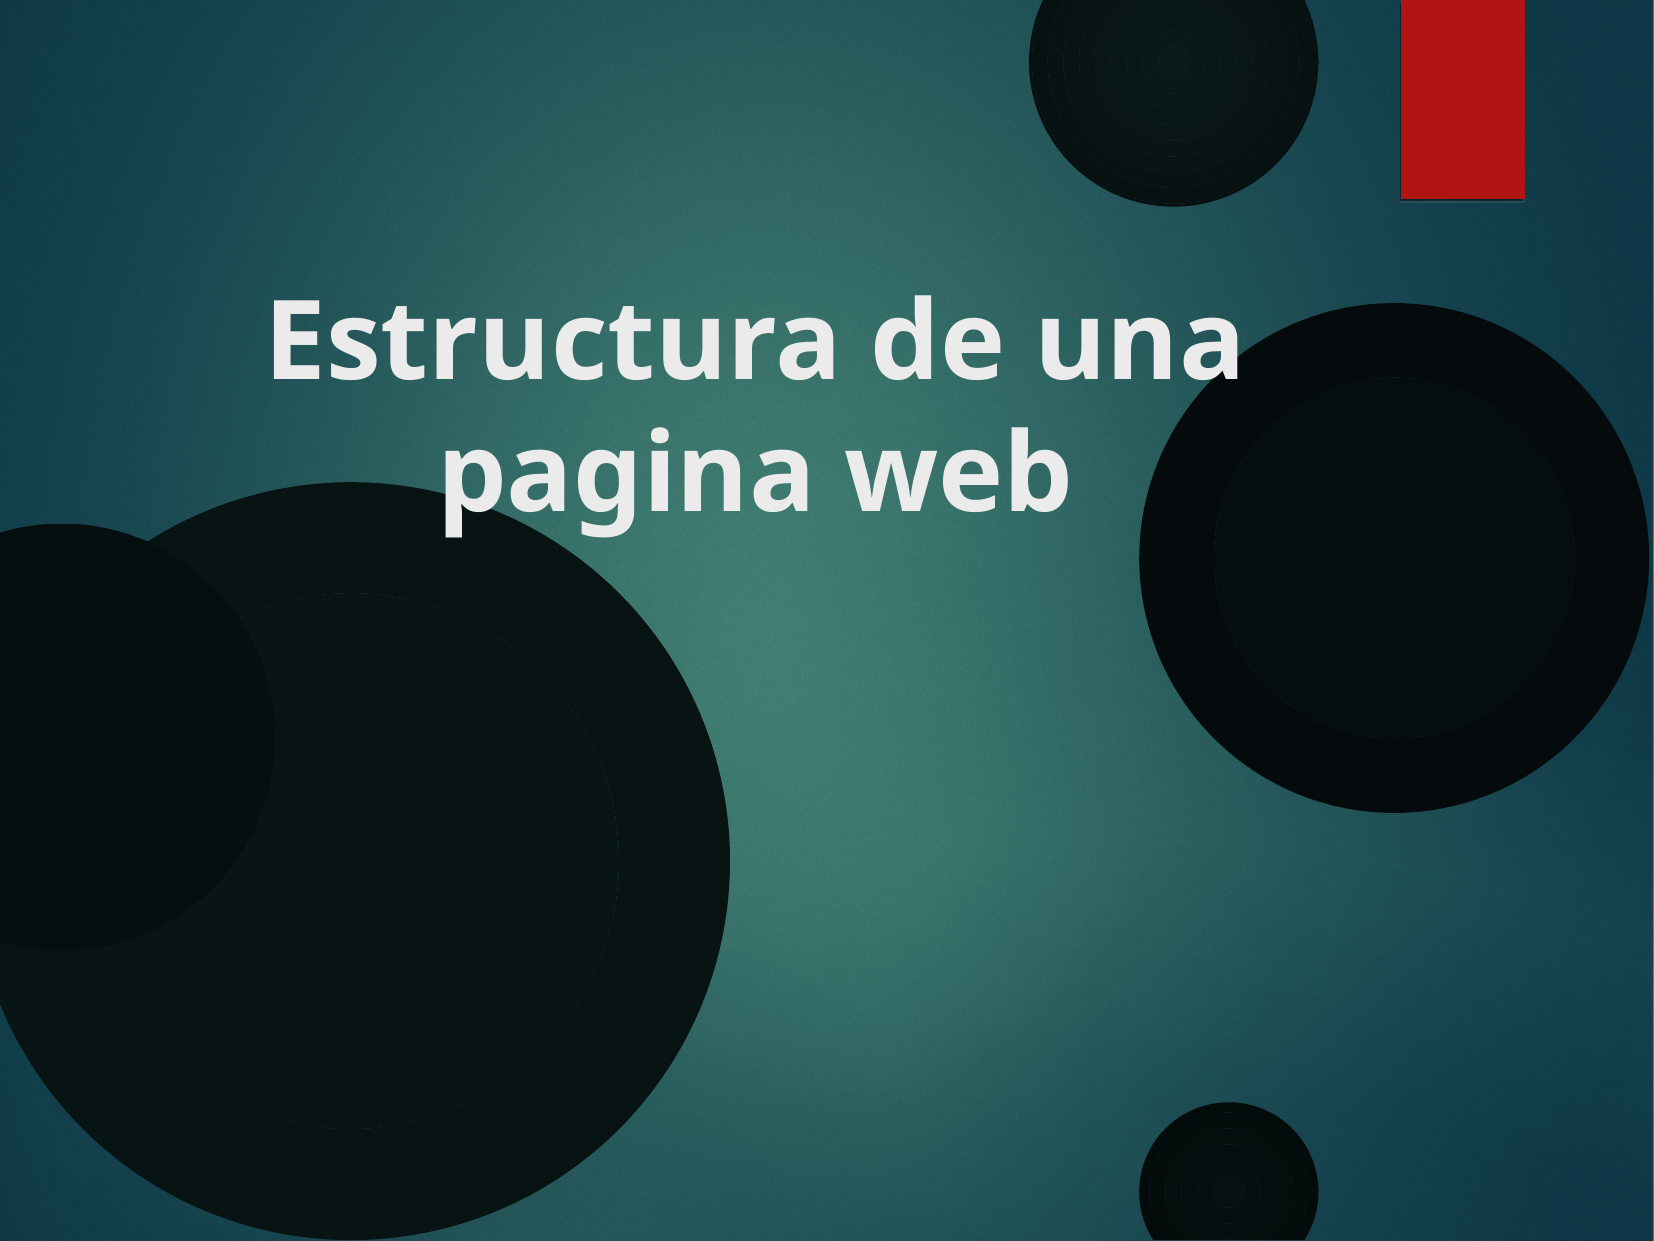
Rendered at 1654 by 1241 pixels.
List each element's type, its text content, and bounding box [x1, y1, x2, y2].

title Estructura de una pagina web [228, 440, 1426, 800]
